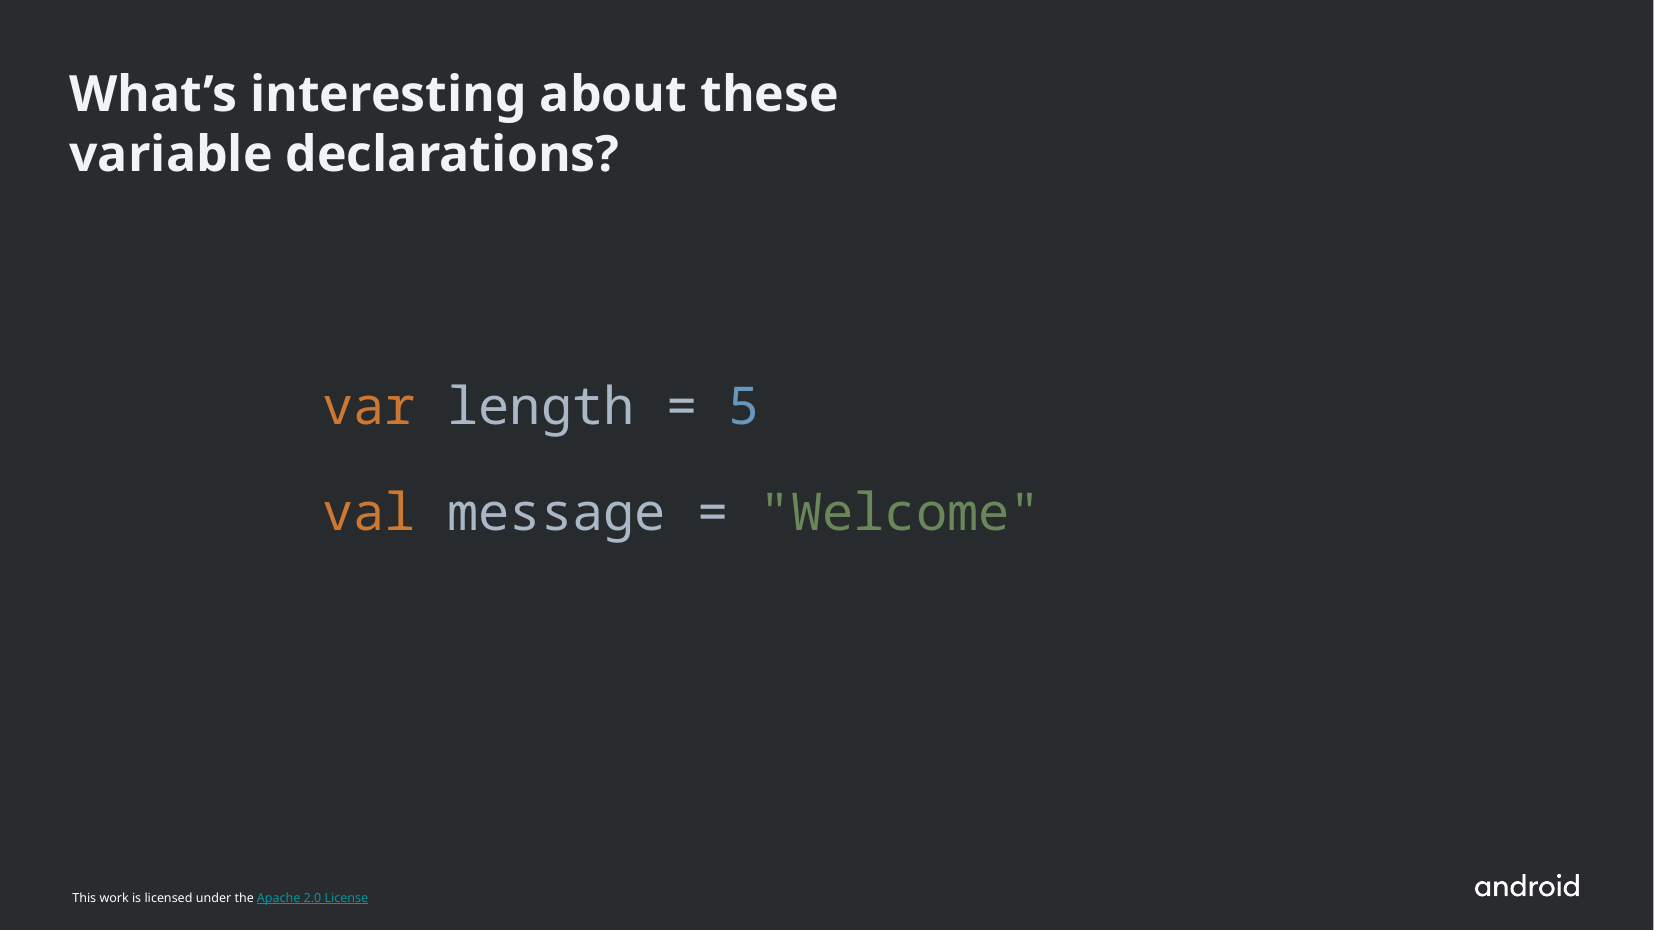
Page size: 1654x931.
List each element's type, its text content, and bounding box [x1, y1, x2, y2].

title What’s interesting about these variable declarations? [54, 46, 989, 179]
table_header var length = 5 val message = "Welcome" [312, 323, 1342, 556]
picture [1485, 870, 1537, 899]
